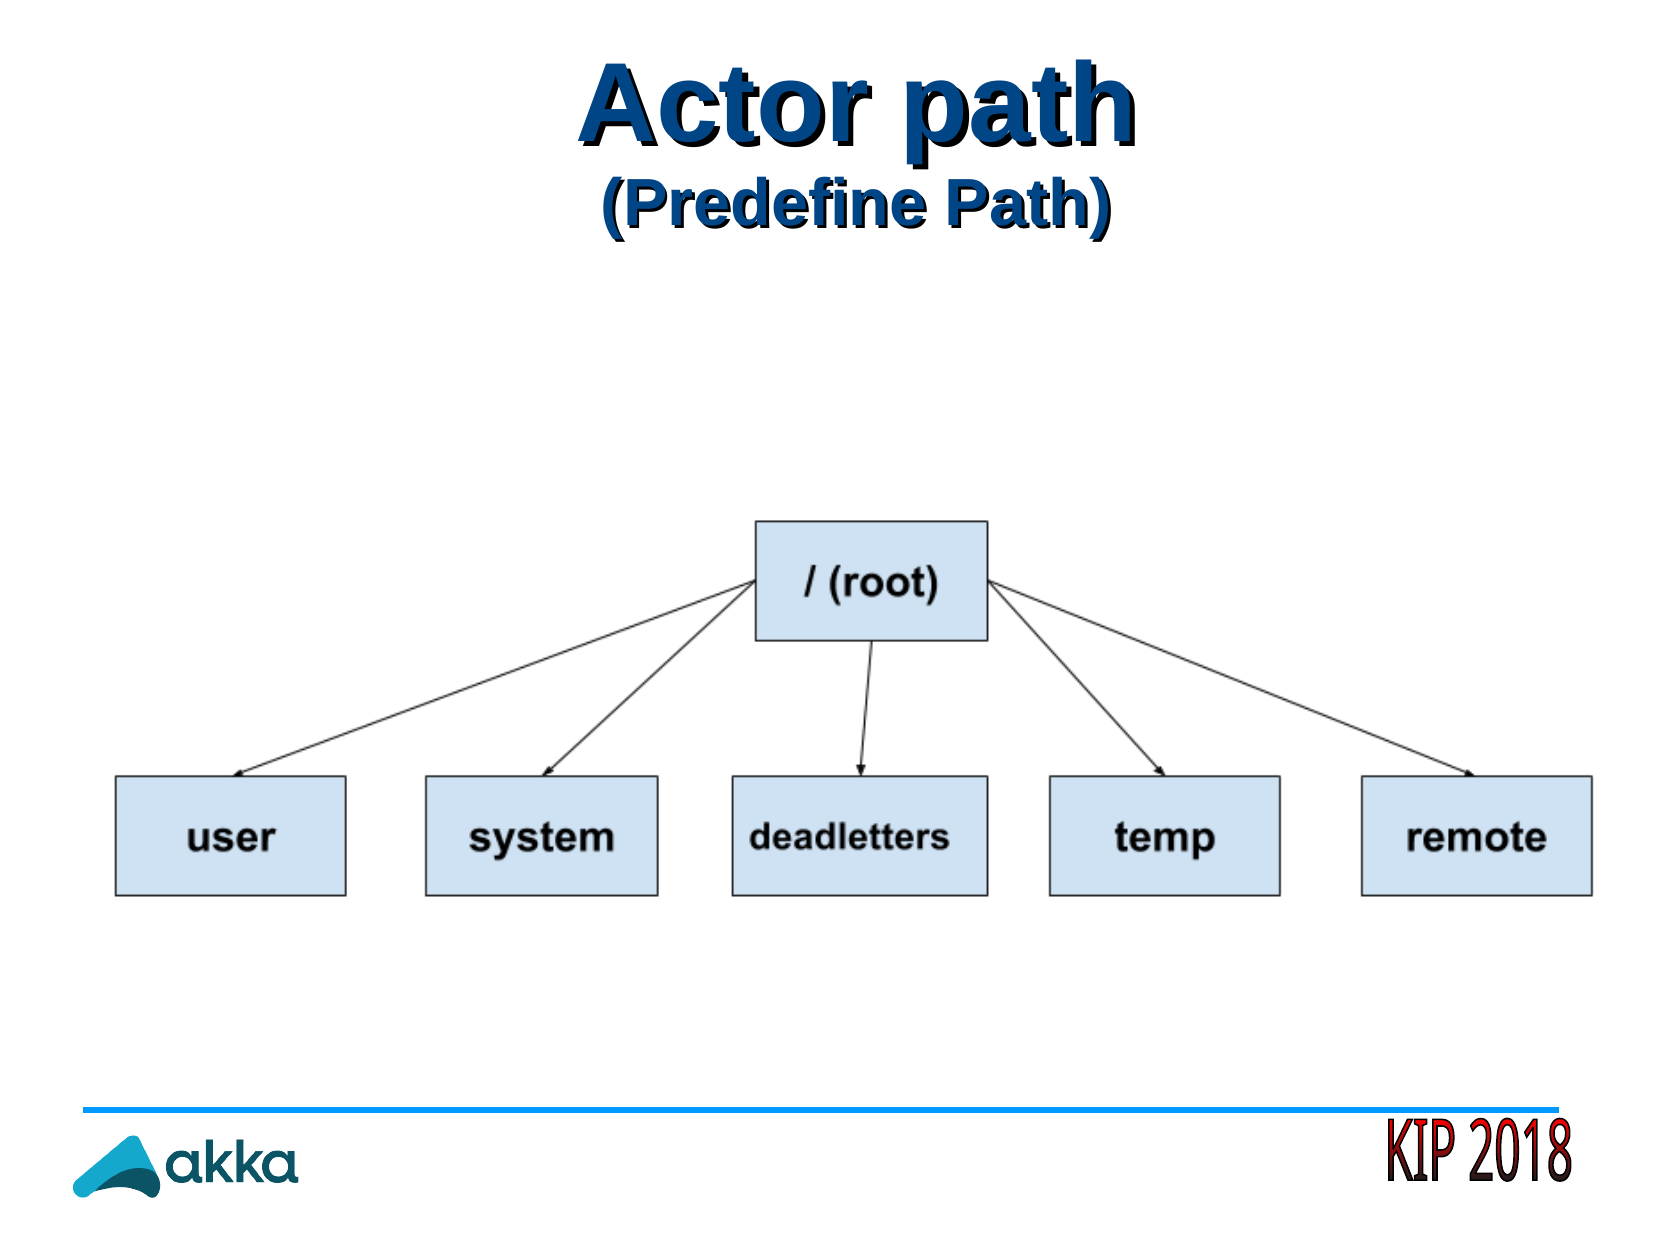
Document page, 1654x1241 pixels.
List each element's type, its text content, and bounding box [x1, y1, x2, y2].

text_box Actor path (Predefine Path) [366, 39, 1347, 240]
picture [19, 364, 1636, 945]
picture [61, 1116, 306, 1217]
